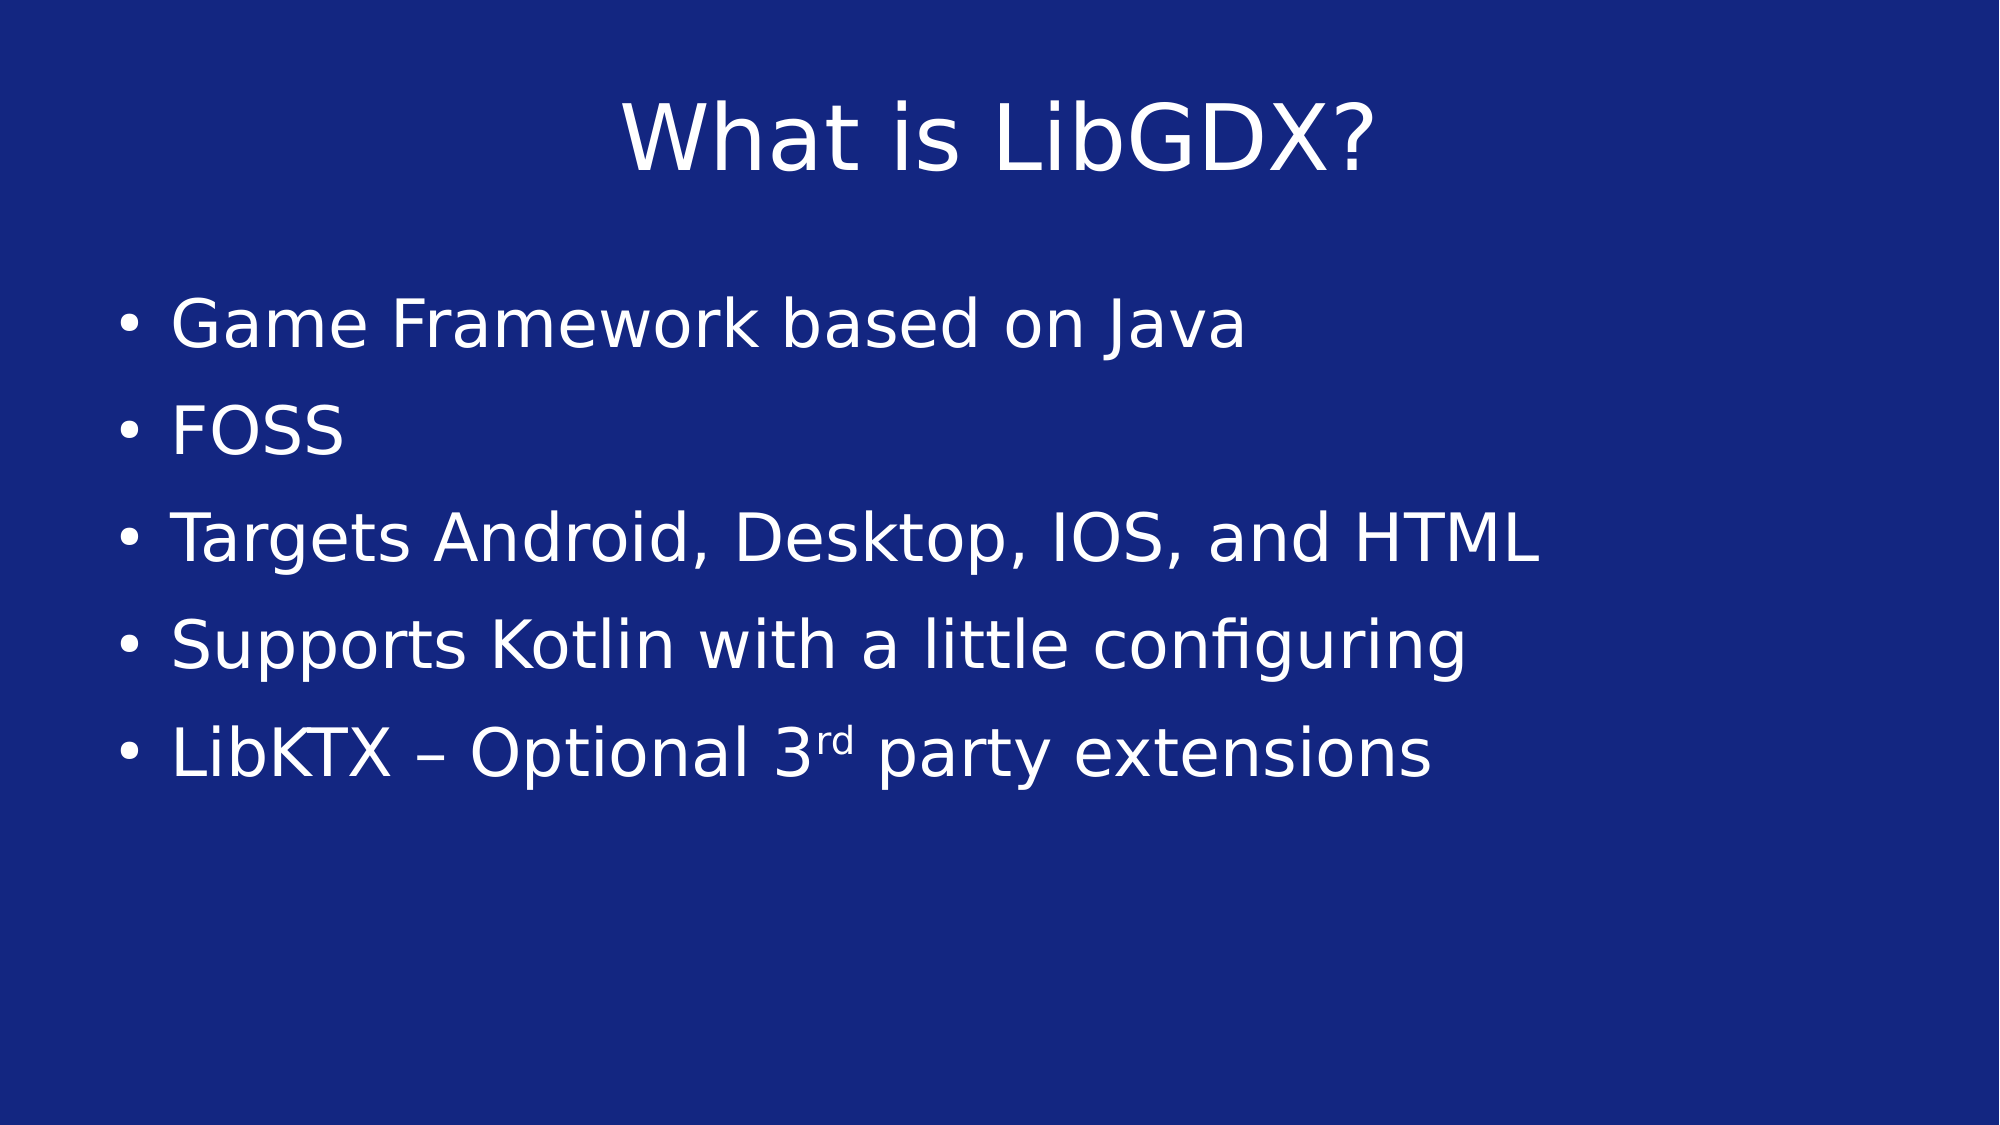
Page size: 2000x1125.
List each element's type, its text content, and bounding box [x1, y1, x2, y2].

title What is LibGDX? [99, 44, 1900, 233]
list Game Framework based on Java FOSS Targets Android, Desktop, IOS, and HTML Supports Kotlin with a little configuring LibKTX – Optional 3rd party extensions [99, 285, 1900, 938]
